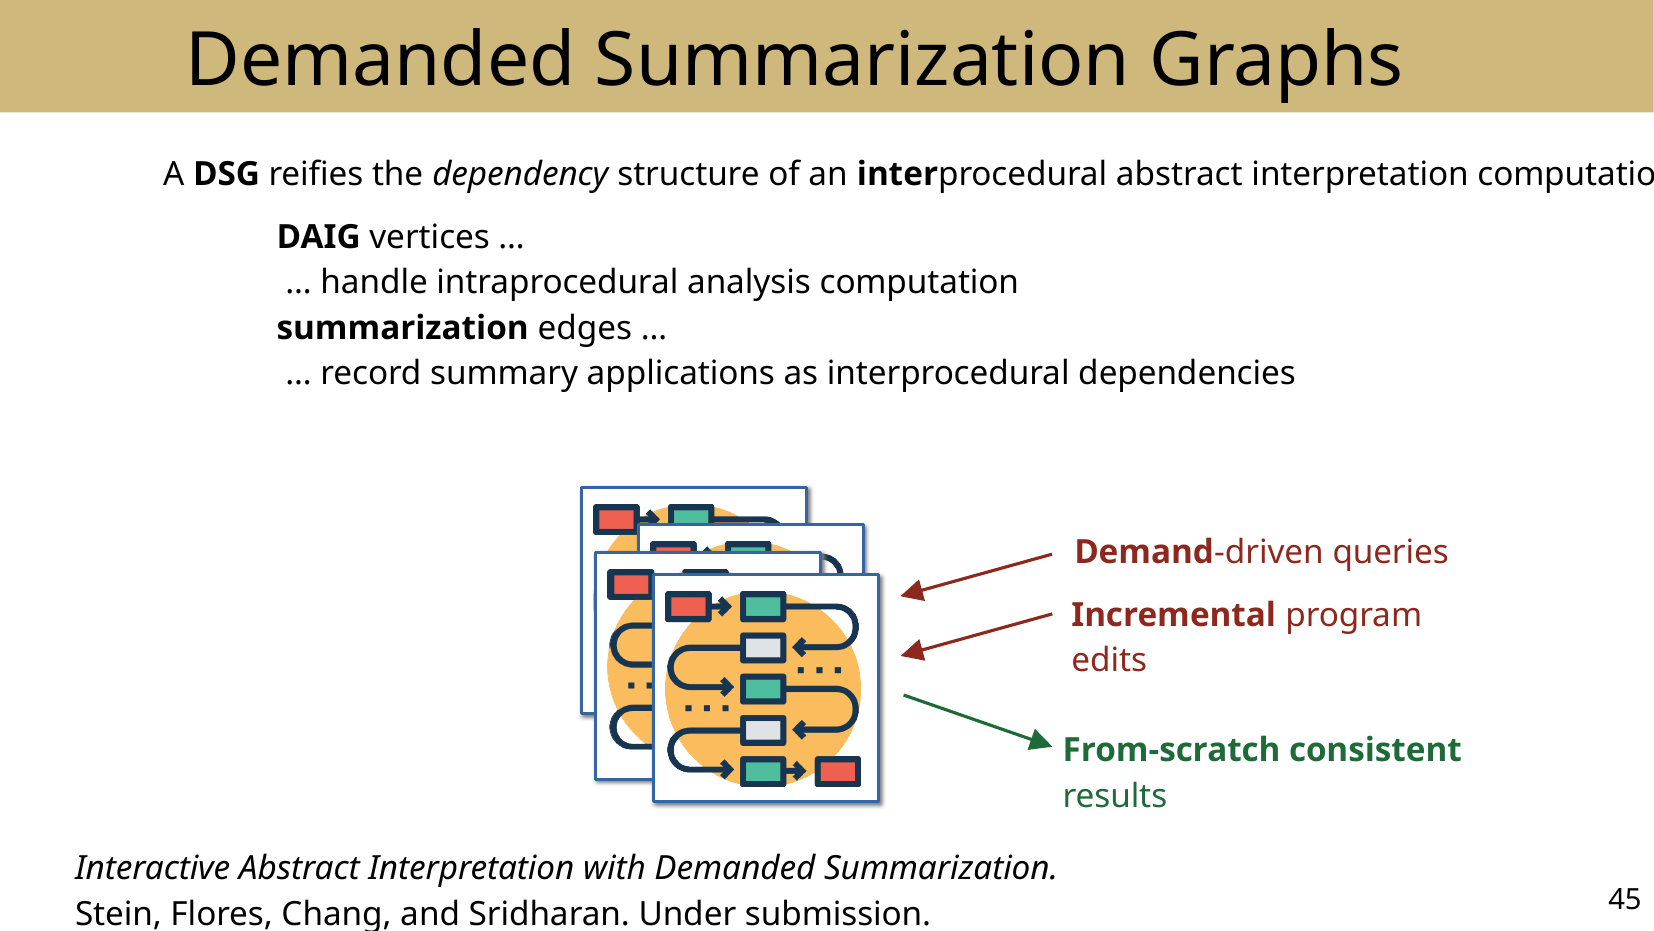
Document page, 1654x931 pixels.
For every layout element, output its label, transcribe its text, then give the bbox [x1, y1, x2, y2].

text_box [581, 487, 879, 802]
text_box Interactive Abstract Interpretation with Demanded Summarization. Stein, Flores, Chang, and Sridharan. Under submission. [75, 844, 1013, 931]
title Demanded Summarization Graphs [0, 0, 1576, 113]
text_box From-scratch consistent results [1062, 726, 1551, 788]
text_box Demand-driven queries [1074, 528, 1479, 590]
text_box DAIG vertices … … handle intraprocedural analysis computation summarization edges … … record summary applications as interprocedural dependencies [276, 213, 1402, 413]
picture [607, 569, 803, 764]
text_box A DSG reifies the dependency structure of an interprocedural abstract interpretation computation [163, 150, 1542, 197]
picture [593, 504, 789, 699]
picture [665, 591, 861, 787]
picture [650, 541, 846, 574]
text_box Incremental program edits [1071, 590, 1485, 638]
